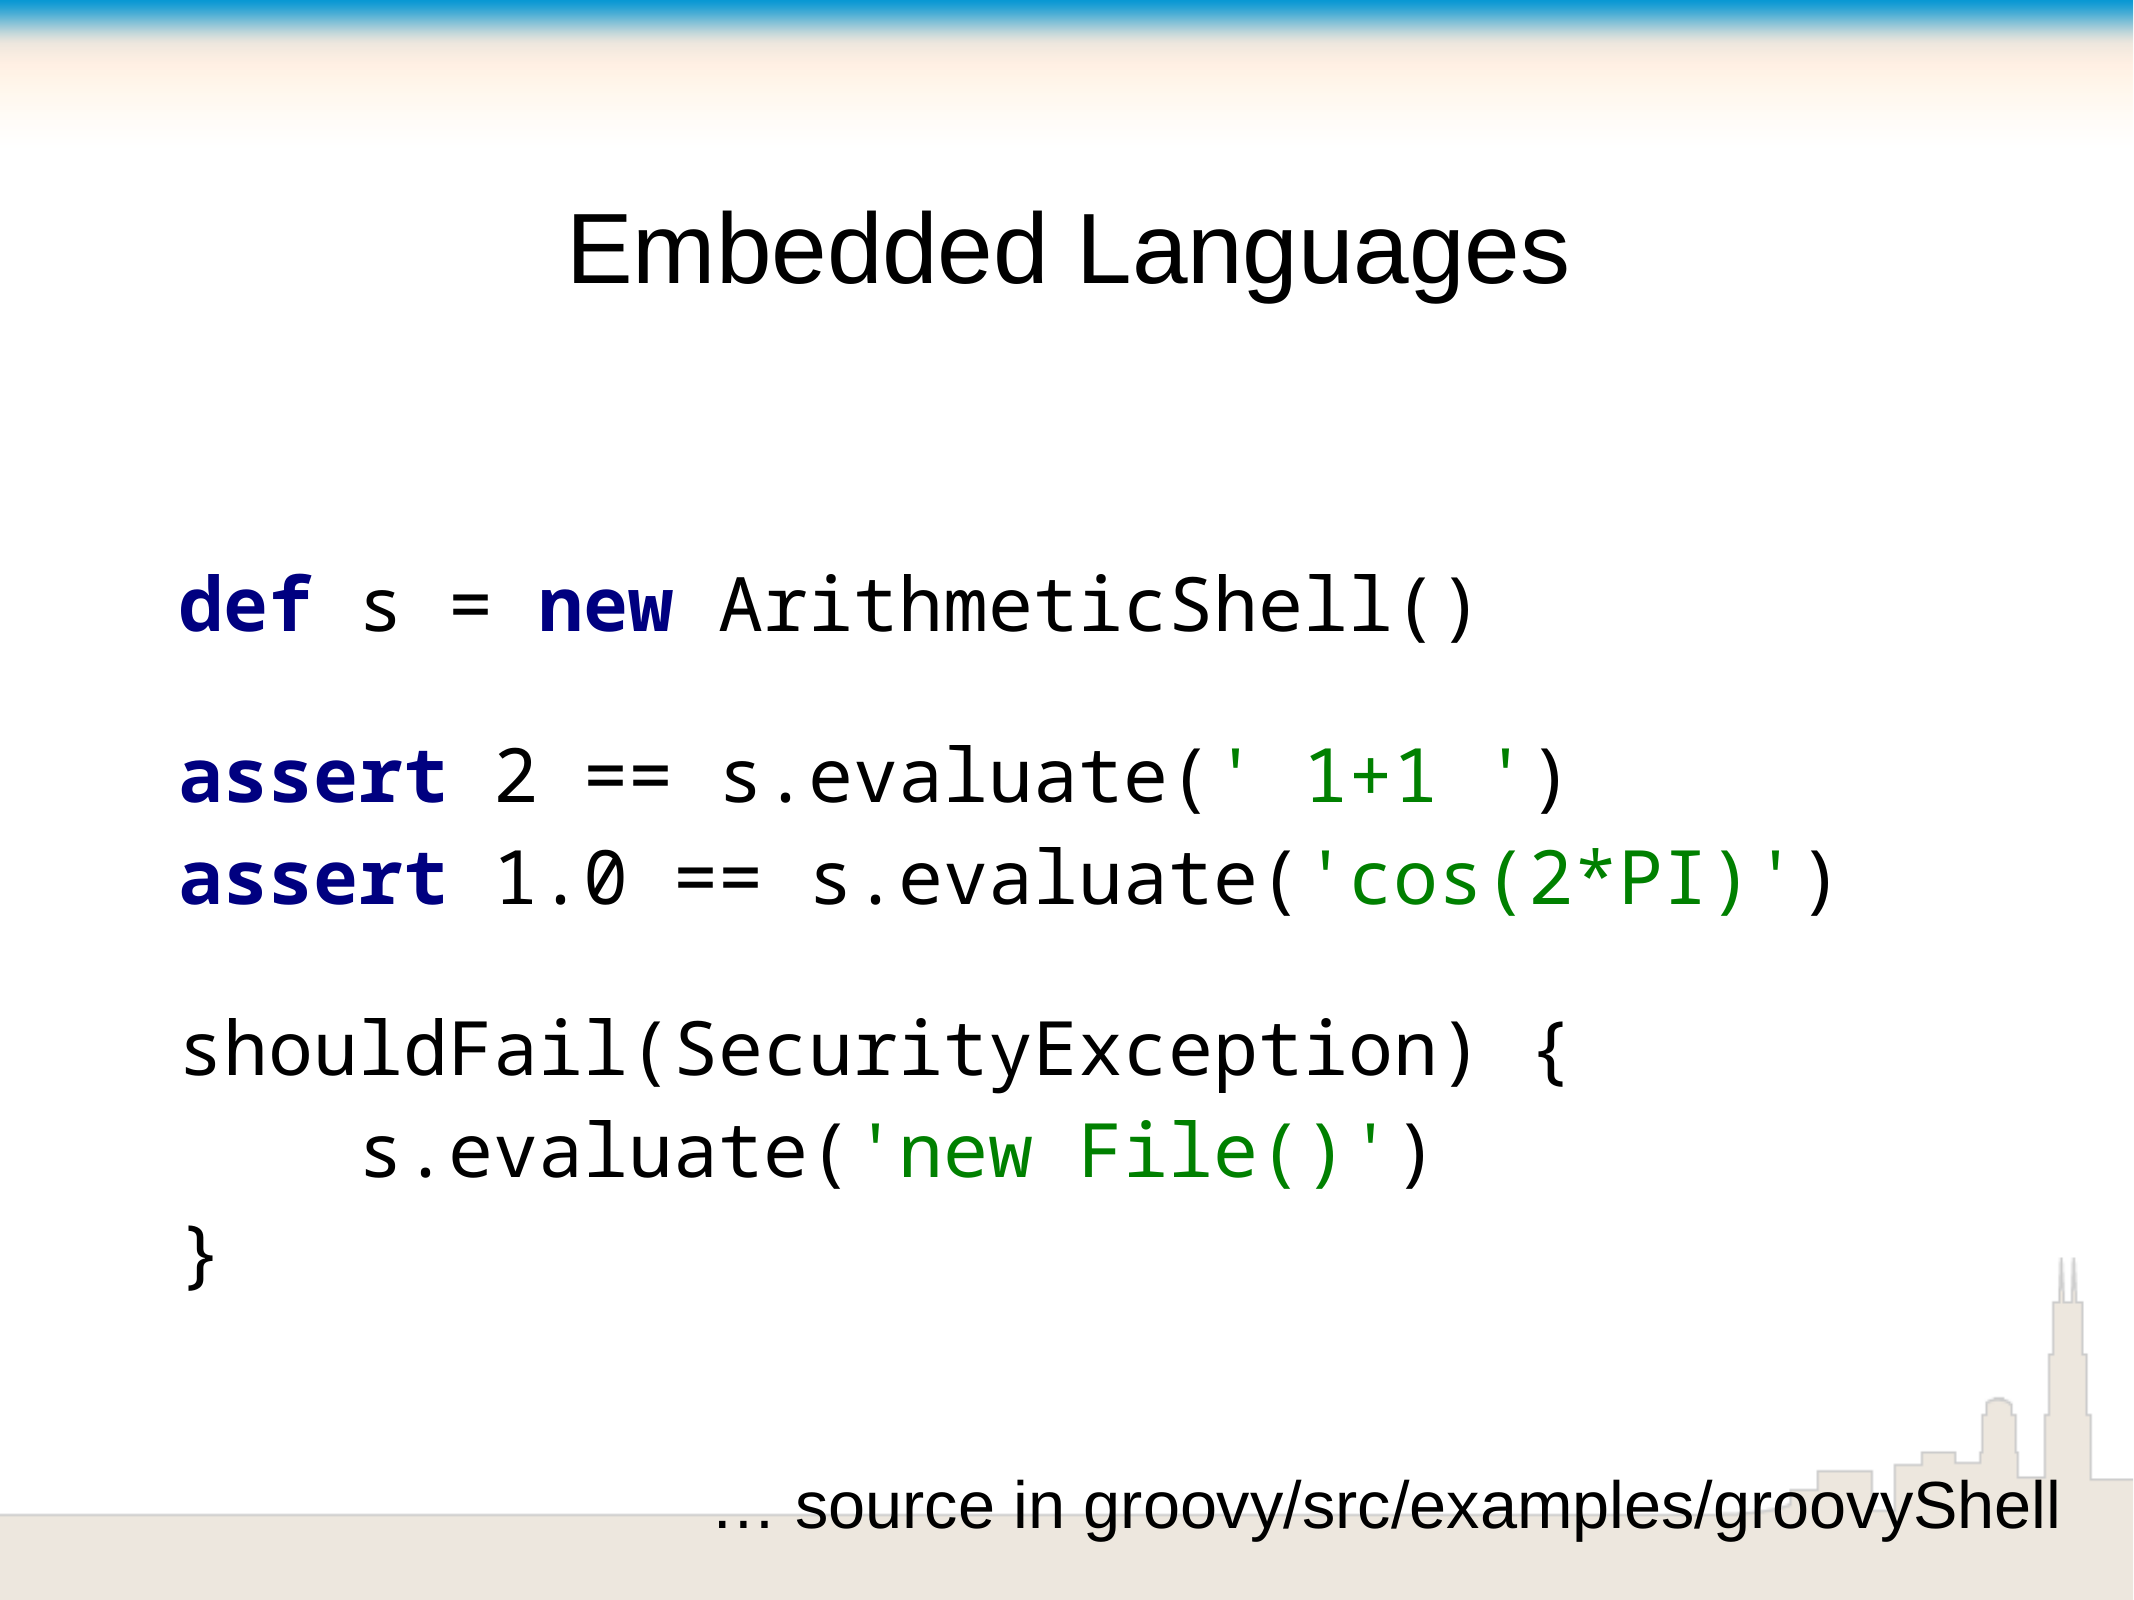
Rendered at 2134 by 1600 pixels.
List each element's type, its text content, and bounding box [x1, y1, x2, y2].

title Embedded Languages [62, 193, 2075, 305]
subtitle def s = new ArithmeticShell() assert 2 == s.evaluate(' 1+1 ') assert 1.0 == s.evaluate('cos(2*PI)') shouldFail(SecurityException) { s.evaluate('new File()') } [178, 371, 1955, 1414]
picture [0, 4, 2134, 1600]
title … source in groovy/src/examples/groovyShell [50, 1459, 2063, 1552]
